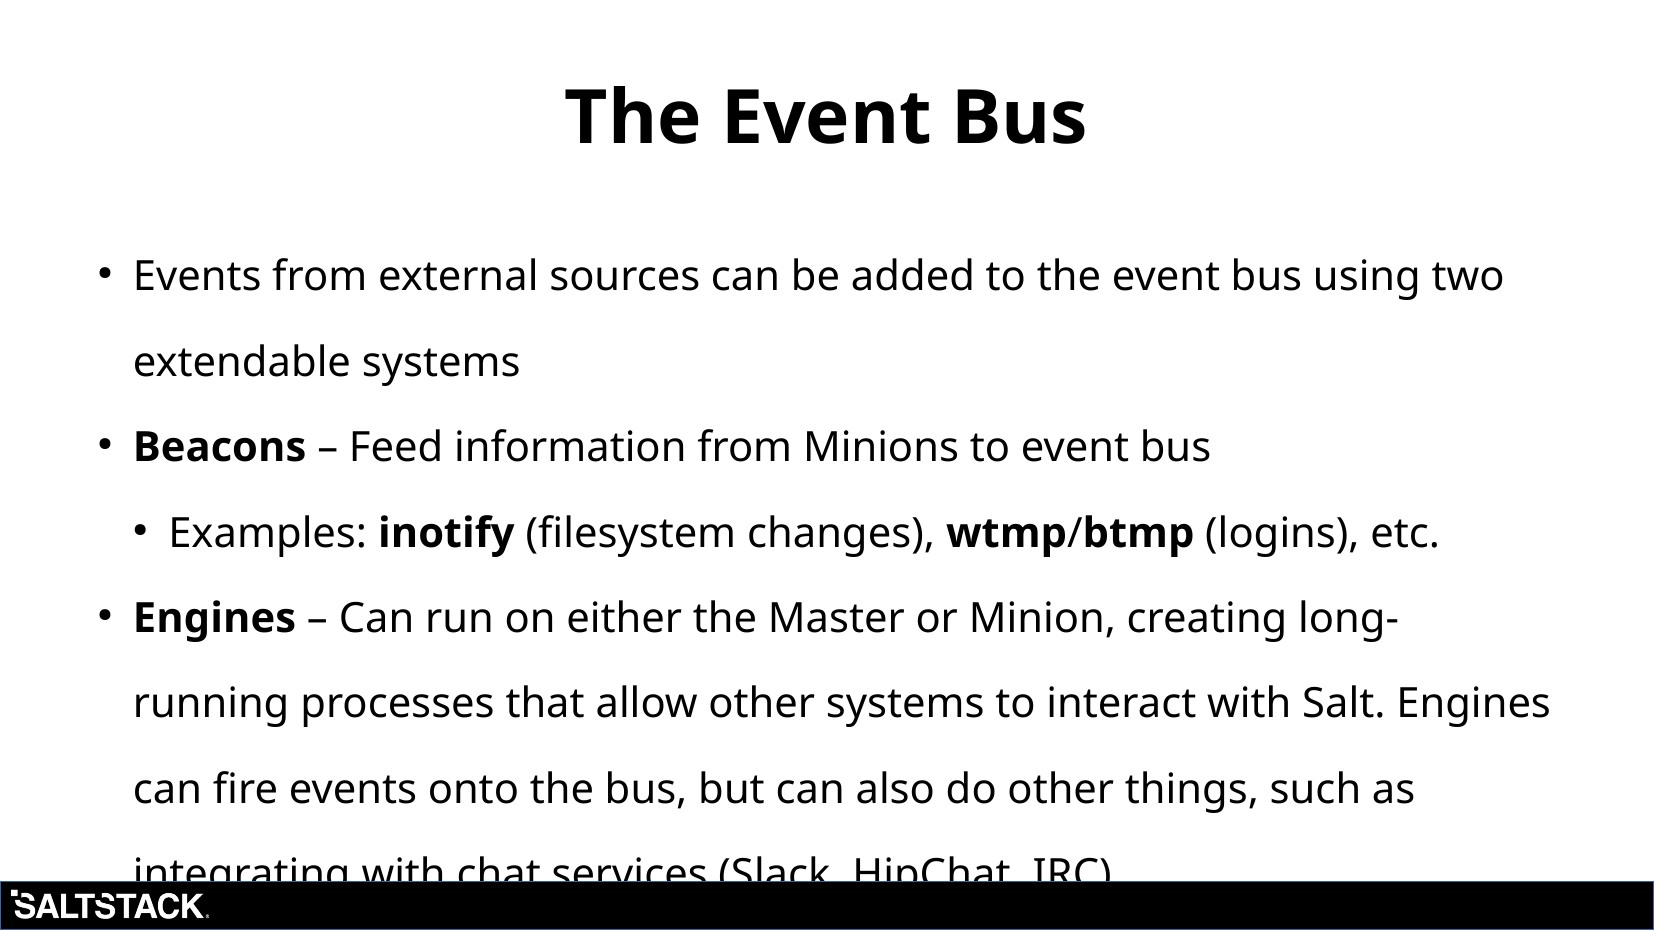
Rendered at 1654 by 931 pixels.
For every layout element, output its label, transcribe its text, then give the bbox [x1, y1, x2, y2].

text_box [0, 881, 11, 930]
title The Event Bus [82, 37, 1571, 193]
picture [11, 873, 209, 931]
text_box Events from external sources can be added to the event bus using two extendable systems Beacons – Feed information from Minions to event bus Examples: inotify (filesystem changes), wtmp/btmp (logins), etc. Engines – Can run on either the Master or Minion, creating long-running processes that allow other systems to interact with Salt. Engines can fire events onto the bus, but can also do other things, such as integrating with chat services (Slack, HipChat, IRC). [82, 210, 1571, 871]
text_box [209, 881, 1654, 930]
